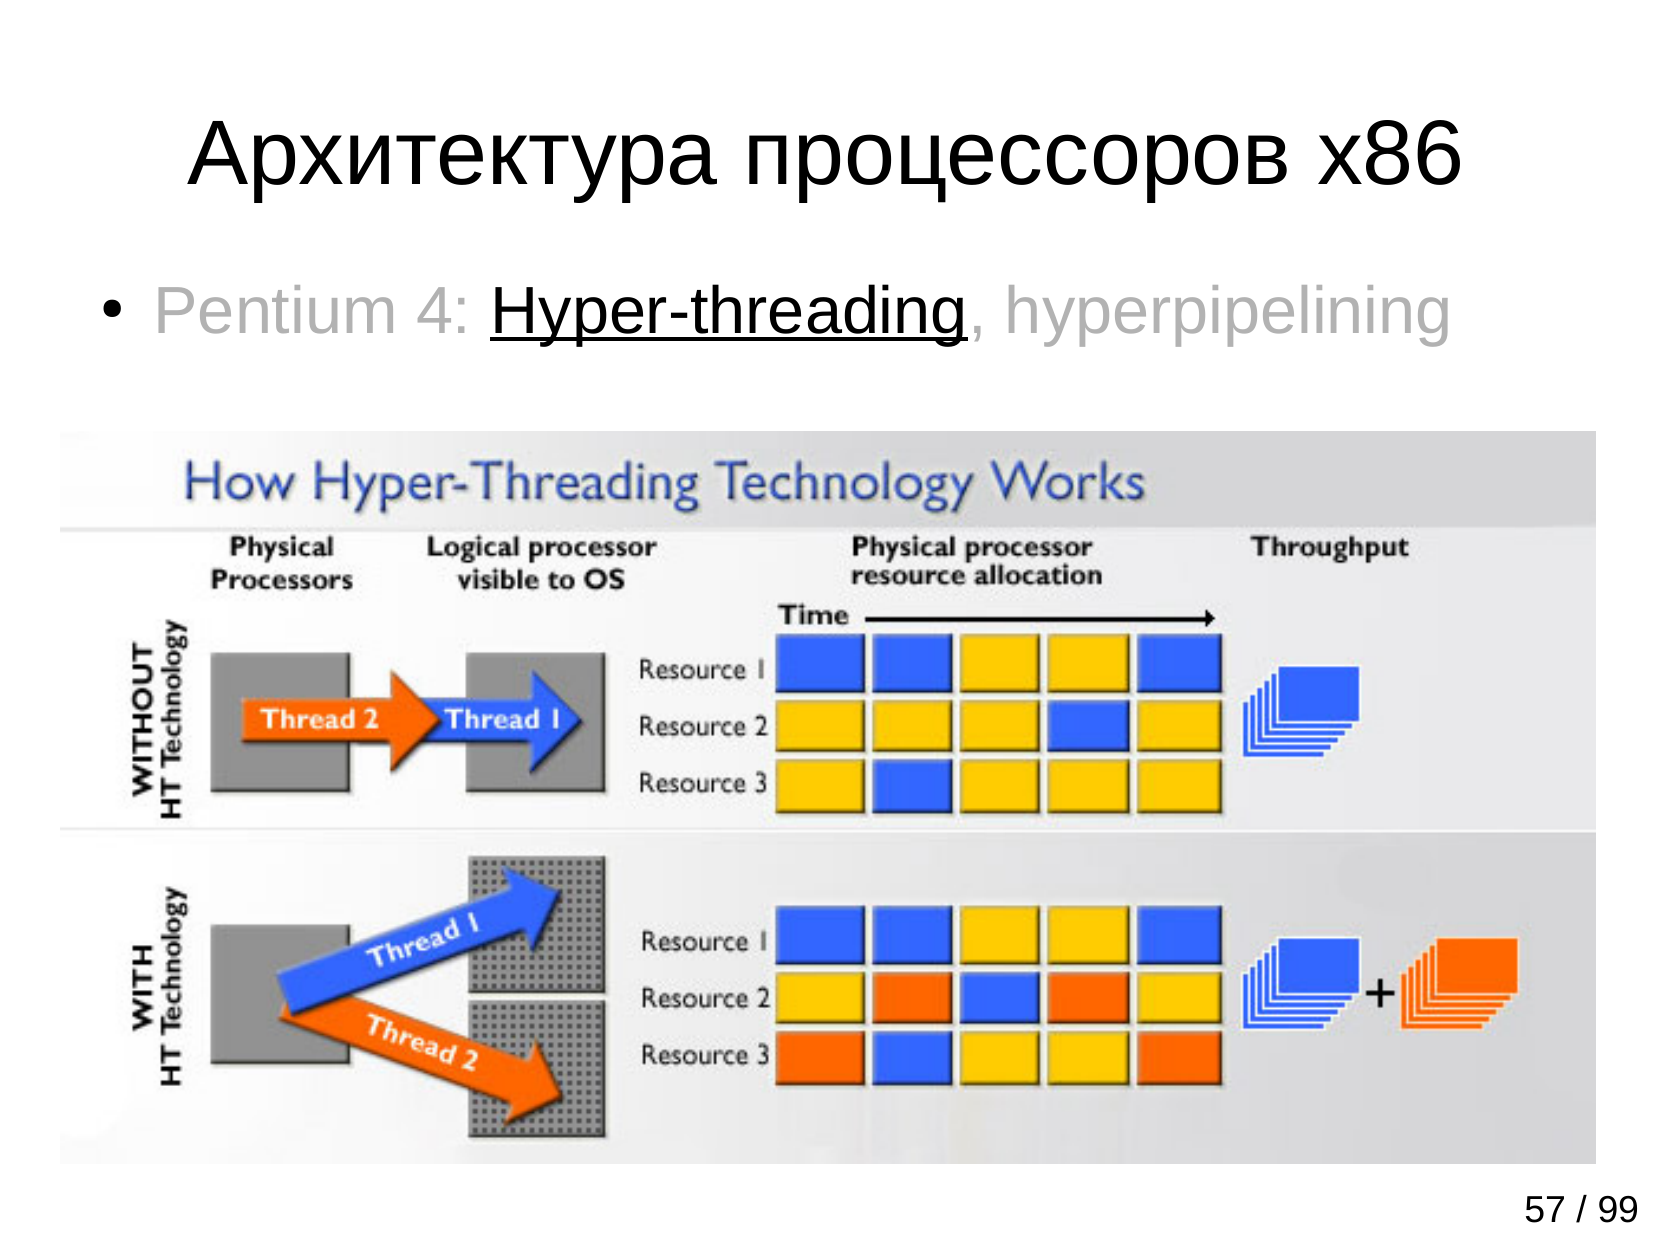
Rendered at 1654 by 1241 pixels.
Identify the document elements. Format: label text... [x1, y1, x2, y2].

picture [60, 431, 1596, 1164]
list Pentium 4: Hyper-threading, hyperpipelining [82, 272, 1571, 431]
title Архитектура процессоров x86 [82, 49, 1571, 257]
text_box <number> / 99 [1380, 1181, 1654, 1238]
